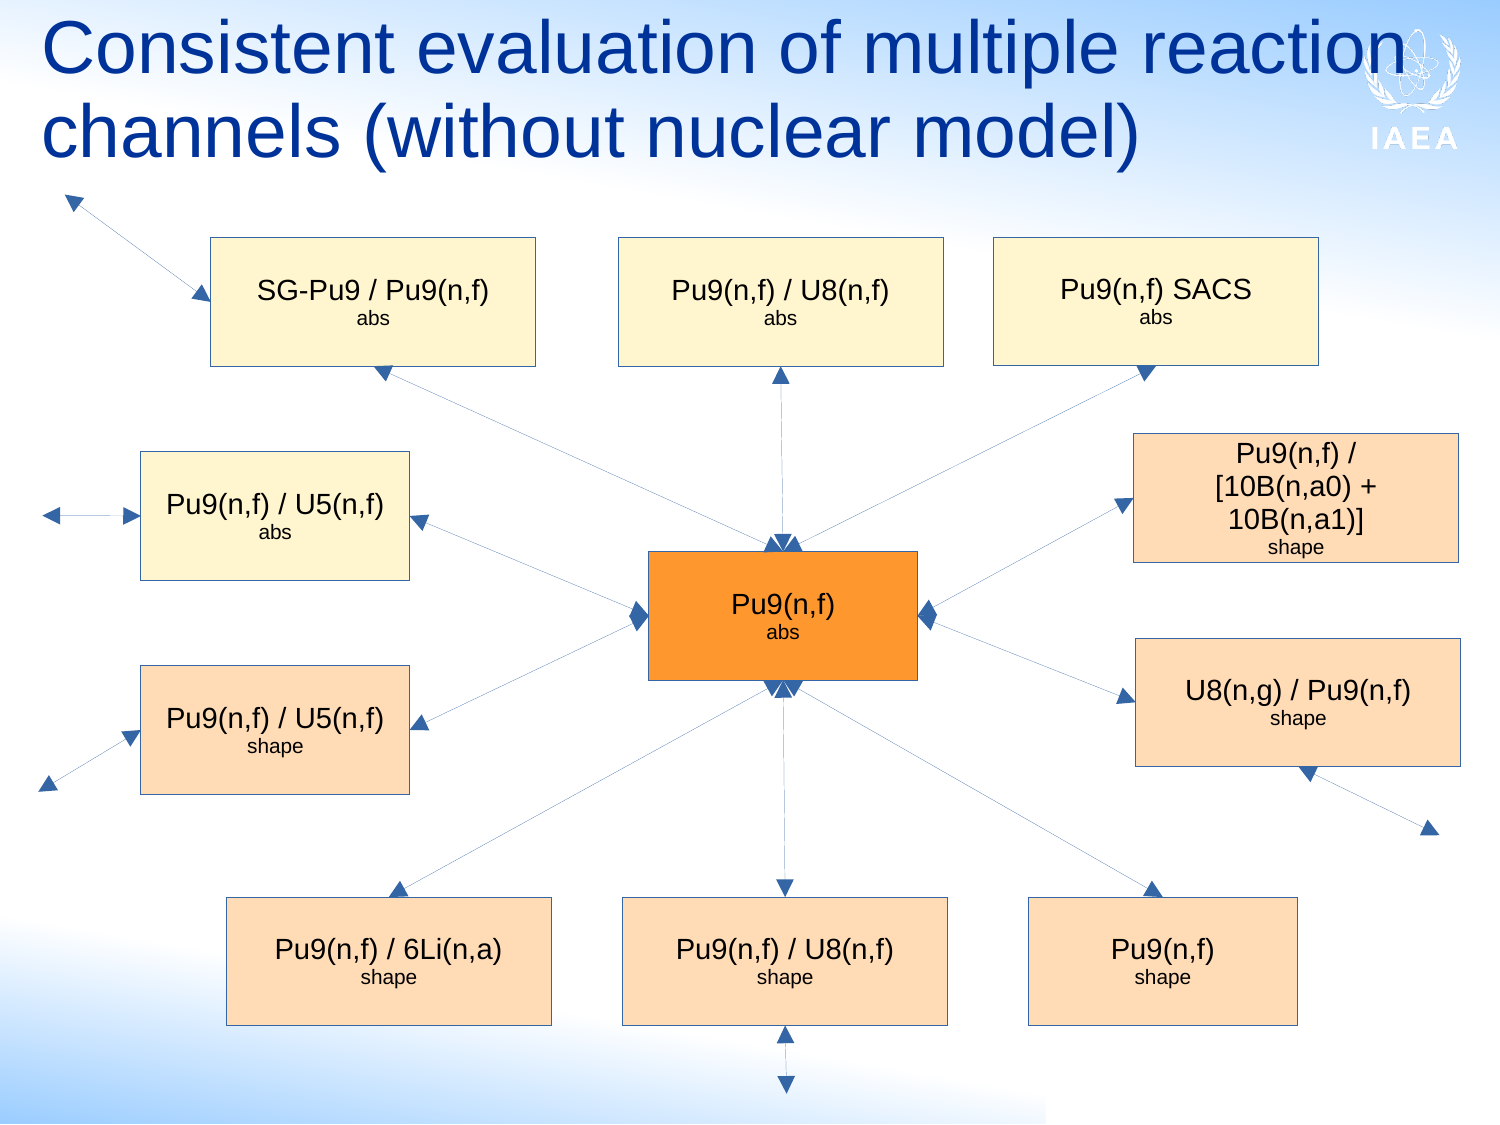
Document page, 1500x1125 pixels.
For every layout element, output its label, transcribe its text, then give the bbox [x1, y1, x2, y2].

text_box SG-Pu9 / Pu9(n,f) abs [210, 237, 536, 367]
text_box Pu9(n,f) / U5(n,f) abs [140, 451, 410, 581]
text_box Pu9(n,f) / U5(n,f) shape [140, 665, 410, 795]
text_box Pu9(n,f) / 6Li(n,a) shape [226, 897, 552, 1026]
text_box Pu9(n,f) abs [648, 551, 918, 681]
text_box Pu9(n,f) / U8(n,f) abs [618, 237, 944, 367]
text_box Pu9(n,f) SACS abs [993, 237, 1319, 366]
text_box Pu9(n,f) shape [1028, 897, 1298, 1026]
text_box Pu9(n,f) / U8(n,f) shape [622, 897, 948, 1026]
title Consistent evaluation of multiple reaction channels (without nuclear model) [41, 5, 1441, 174]
text_box U8(n,g) / Pu9(n,f) shape [1135, 638, 1461, 767]
text_box Pu9(n,f) / [10B(n,a0) + 10B(n,a1)] shape [1133, 433, 1459, 563]
picture [1441, 29, 1461, 149]
